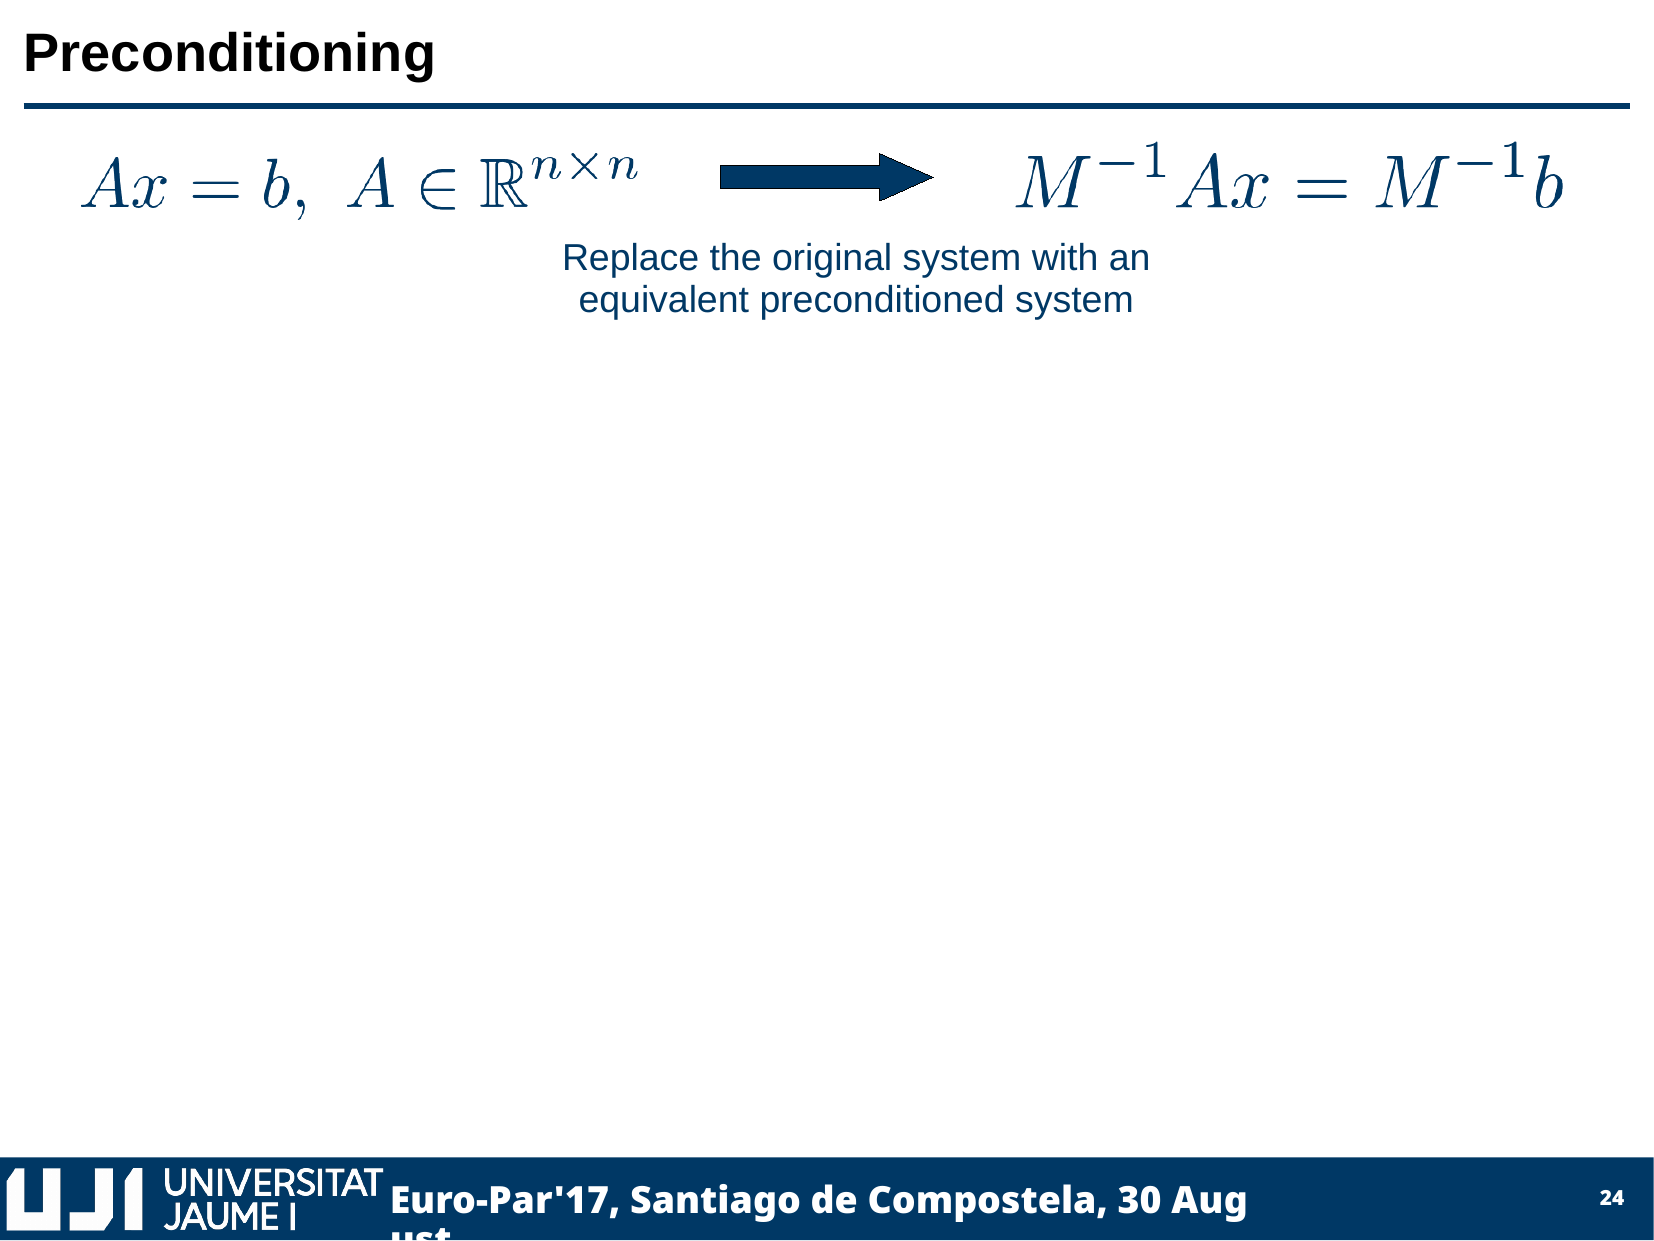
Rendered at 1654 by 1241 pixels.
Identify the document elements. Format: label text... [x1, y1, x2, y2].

list Replace the original system with an equivalent preconditioned system [437, 236, 1205, 343]
picture [0, 1158, 390, 1241]
text_box [720, 153, 934, 201]
picture [81, 153, 638, 220]
title Preconditioning [23, 0, 1630, 107]
picture [1015, 141, 1563, 208]
